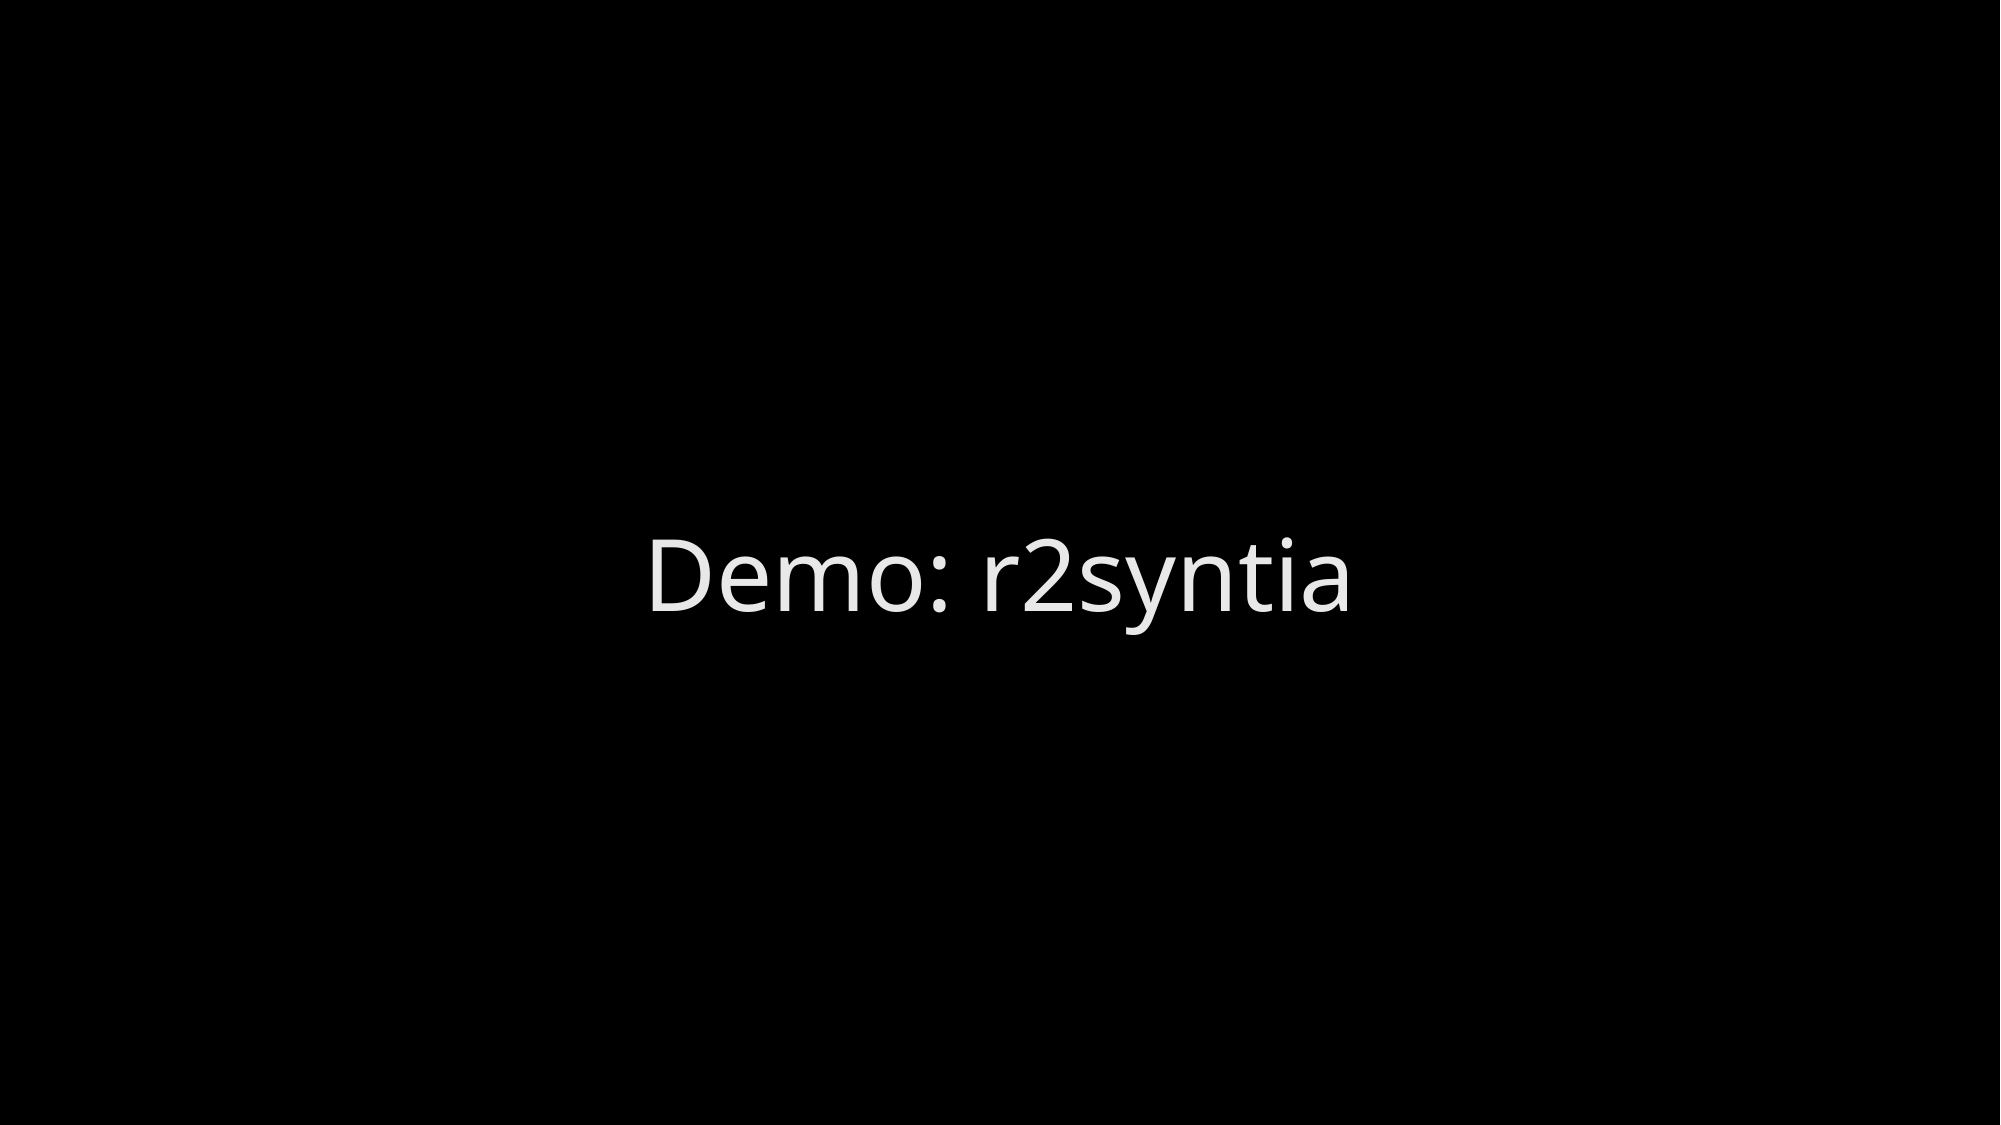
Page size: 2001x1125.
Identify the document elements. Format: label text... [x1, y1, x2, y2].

text_box Demo: r2syntia [592, 483, 1408, 642]
